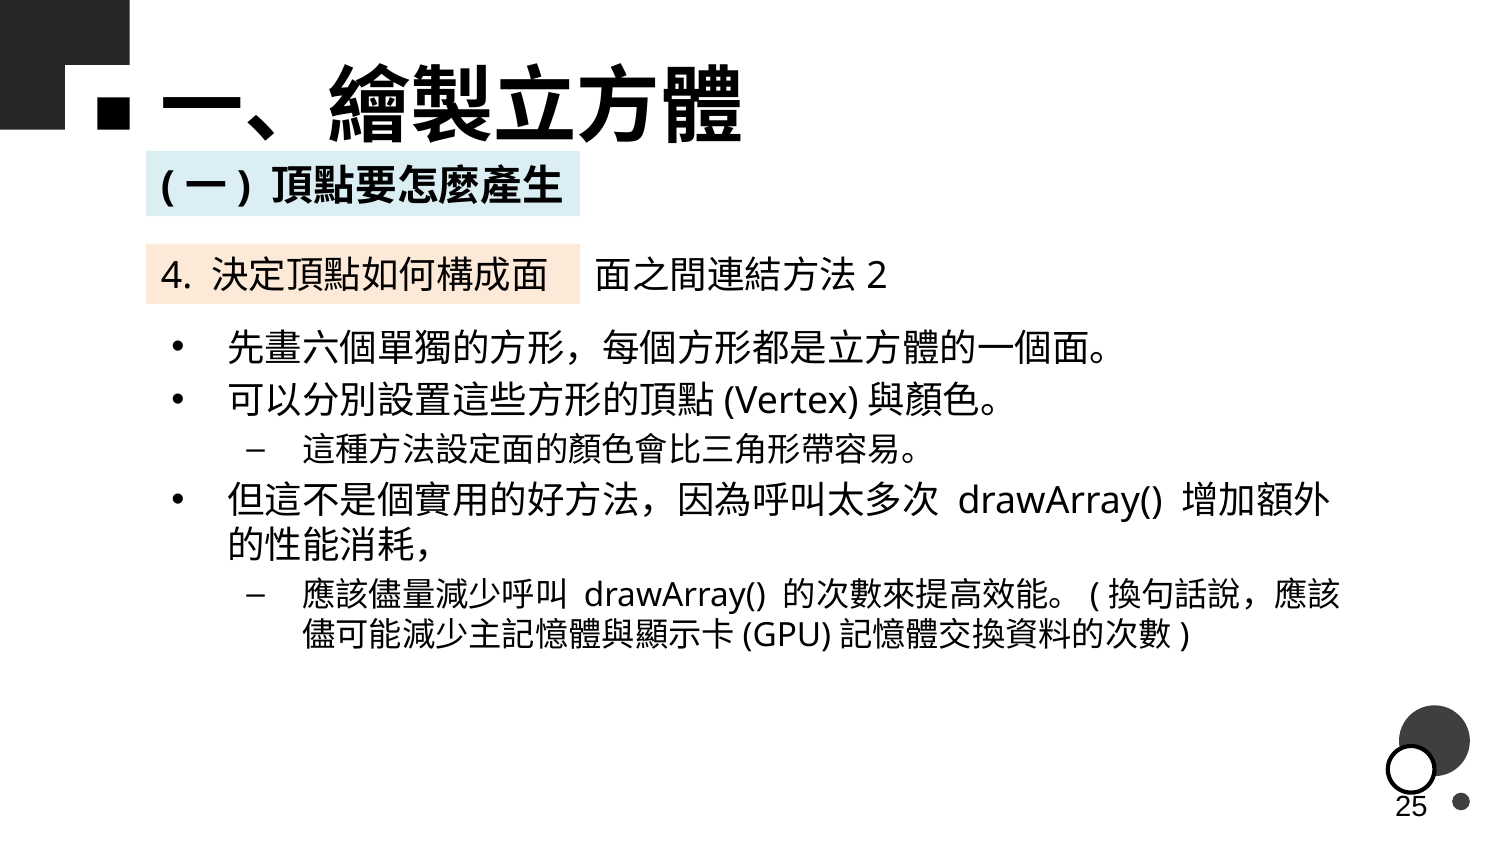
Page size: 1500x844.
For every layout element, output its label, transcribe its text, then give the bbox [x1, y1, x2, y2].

text_box 先畫六個單獨的方形，每個方形都是立方體的一個面。 可以分別設置這些方形的頂點(Vertex)與顏色。 這種方法設定面的顏色會比三角形帶容易。 但這不是個實用的好方法，因為呼叫太多次 drawArray() 增加額外的性能消耗， 應該儘量減少呼叫 drawArray() 的次數來提高效能。(換句話說，應該儘可能減少主記憶體與顯示卡(GPU)記憶體交換資料的次數) [137, 315, 1362, 793]
text_box 面之間連結方法2 [579, 243, 944, 304]
text_box [1387, 705, 1470, 782]
title 一、繪製立方體 [145, 32, 1105, 173]
text_box [1452, 792, 1470, 811]
slide_number <number> [1092, 782, 1443, 827]
text_box (一) 頂點要怎麼產生 [145, 150, 580, 217]
text_box 4. 決定頂點如何構成面 [145, 243, 579, 304]
text_box [97, 97, 130, 130]
text_box [0, 0, 130, 130]
